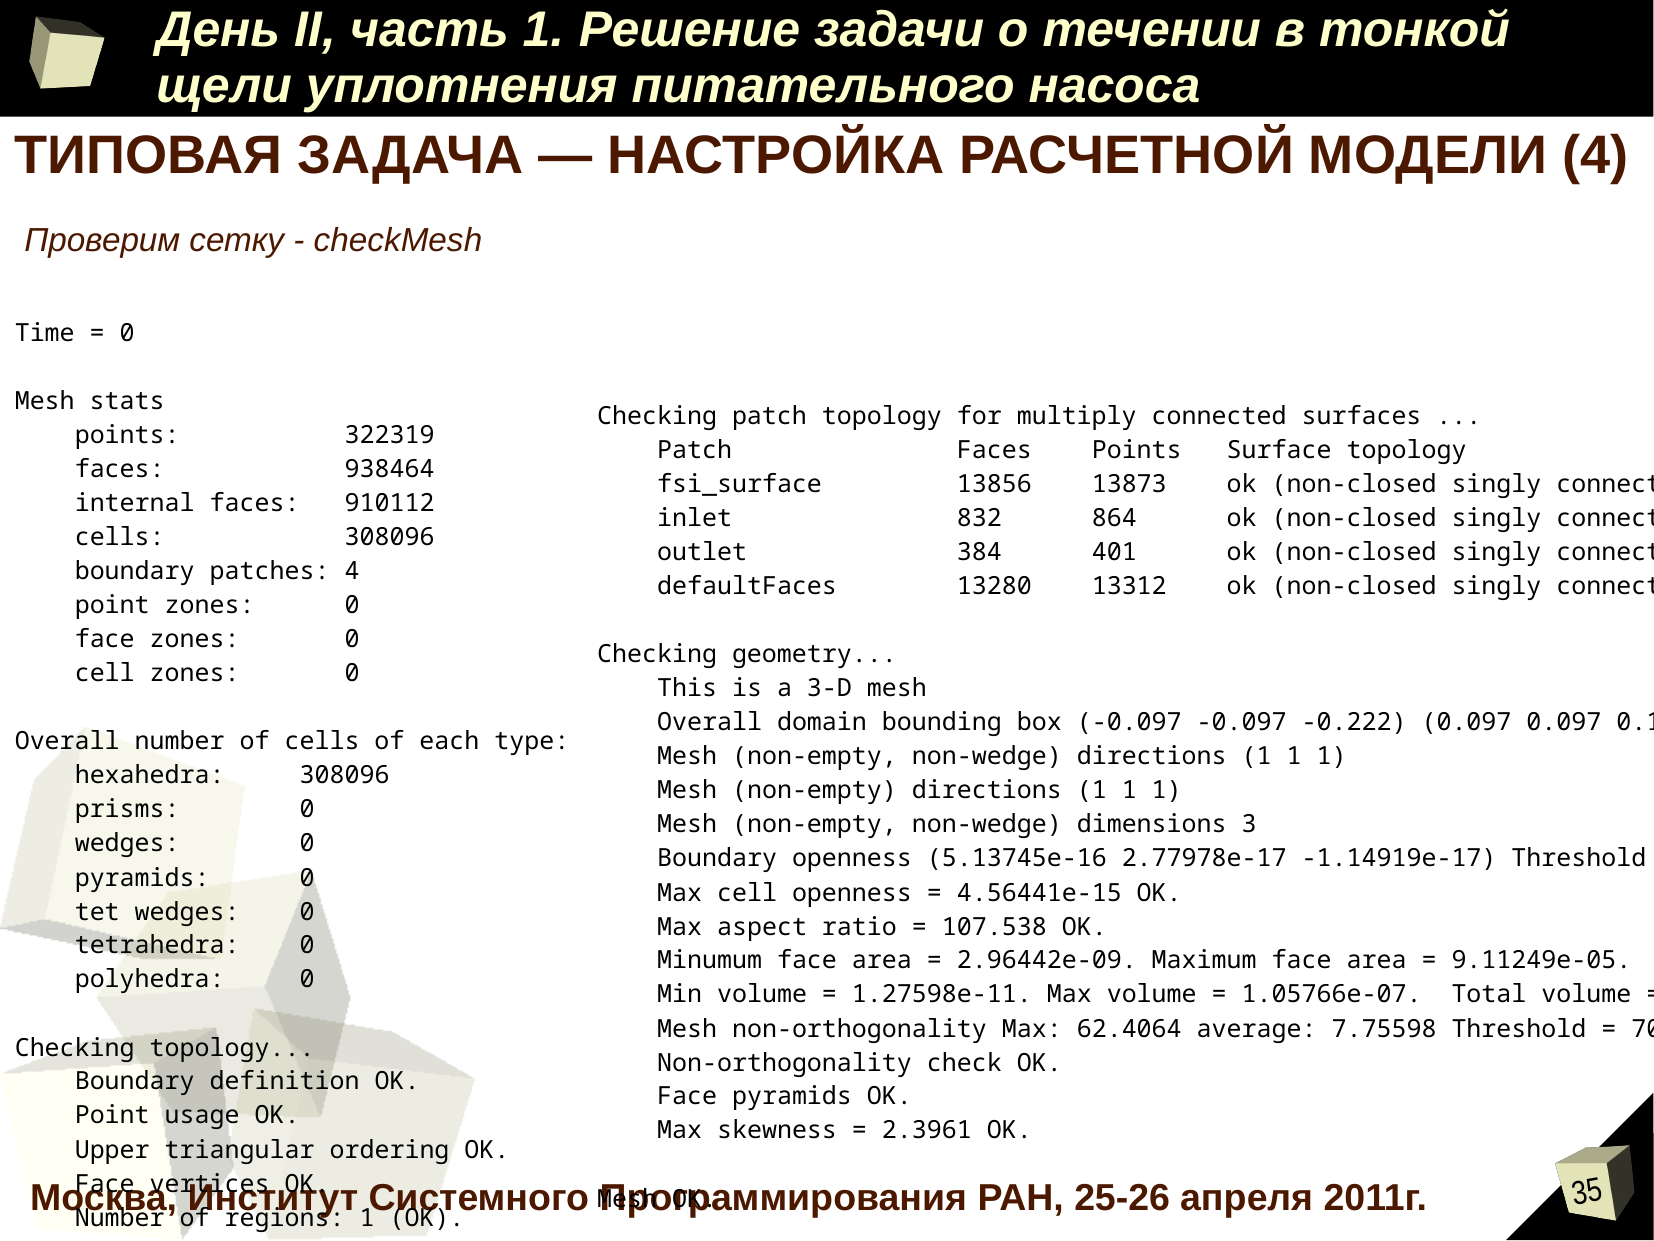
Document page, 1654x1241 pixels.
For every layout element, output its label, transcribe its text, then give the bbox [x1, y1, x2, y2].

text_box ТИПОВАЯ ЗАДАЧА — НАСТРОЙКА РАСЧЕТНОЙ МОДЕЛИ (4) [0, 117, 1654, 207]
text_box Проверим сетку - checkMesh [9, 213, 1654, 266]
text_box Time = 0 Mesh stats points: 322319 faces: 938464 internal faces: 910112 cells: 308096 boundary patches: 4 point zones: 0 face zones: 0 cell zones: 0 Overall number of cells of each type: hexahedra: 308096 prisms: 0 wedges: 0 pyramids: 0 tet wedges: 0 tetrahedra: 0 polyhedra: 0 Checking topology... Boundary definition OK. Point usage OK. Upper triangular ordering OK. Face vertices OK. Number of regions: 1 (OK). [0, 307, 591, 1093]
text_box Checking patch topology for multiply connected surfaces ... Patch Faces Points Surface topology fsi_surface 13856 13873 ok (non-closed singly connected) inlet 832 864 ok (non-closed singly connected) outlet 384 401 ok (non-closed singly connected) defaultFaces 13280 13312 ok (non-closed singly connected) Checking geometry... This is a 3-D mesh Overall domain bounding box (-0.097 -0.097 -0.222) (0.097 0.097 0.14) Mesh (non-empty, non-wedge) directions (1 1 1) Mesh (non-empty) directions (1 1 1) Mesh (non-empty, non-wedge) dimensions 3 Boundary openness (5.13745e-16 2.77978e-17 -1.14919e-17) Threshold = 1e-06 OK. Max cell openness = 4.56441e-15 OK. Max aspect ratio = 107.538 OK. Minumum face area = 2.96442e-09. Maximum face area = 9.11249e-05. Face area magnitudes OK. Min volume = 1.27598e-11. Max volume = 1.05766e-07. Total volume = 0.00216052. Cell volumes OK. Mesh non-orthogonality Max: 62.4064 average: 7.75598 Threshold = 70 Non-orthogonality check OK. Face pyramids OK. Max skewness = 2.3961 OK. Mesh OK. [582, 390, 1654, 1091]
picture [0, 1093, 477, 1241]
picture [467, 1142, 476, 1156]
picture [464, 1193, 472, 1198]
